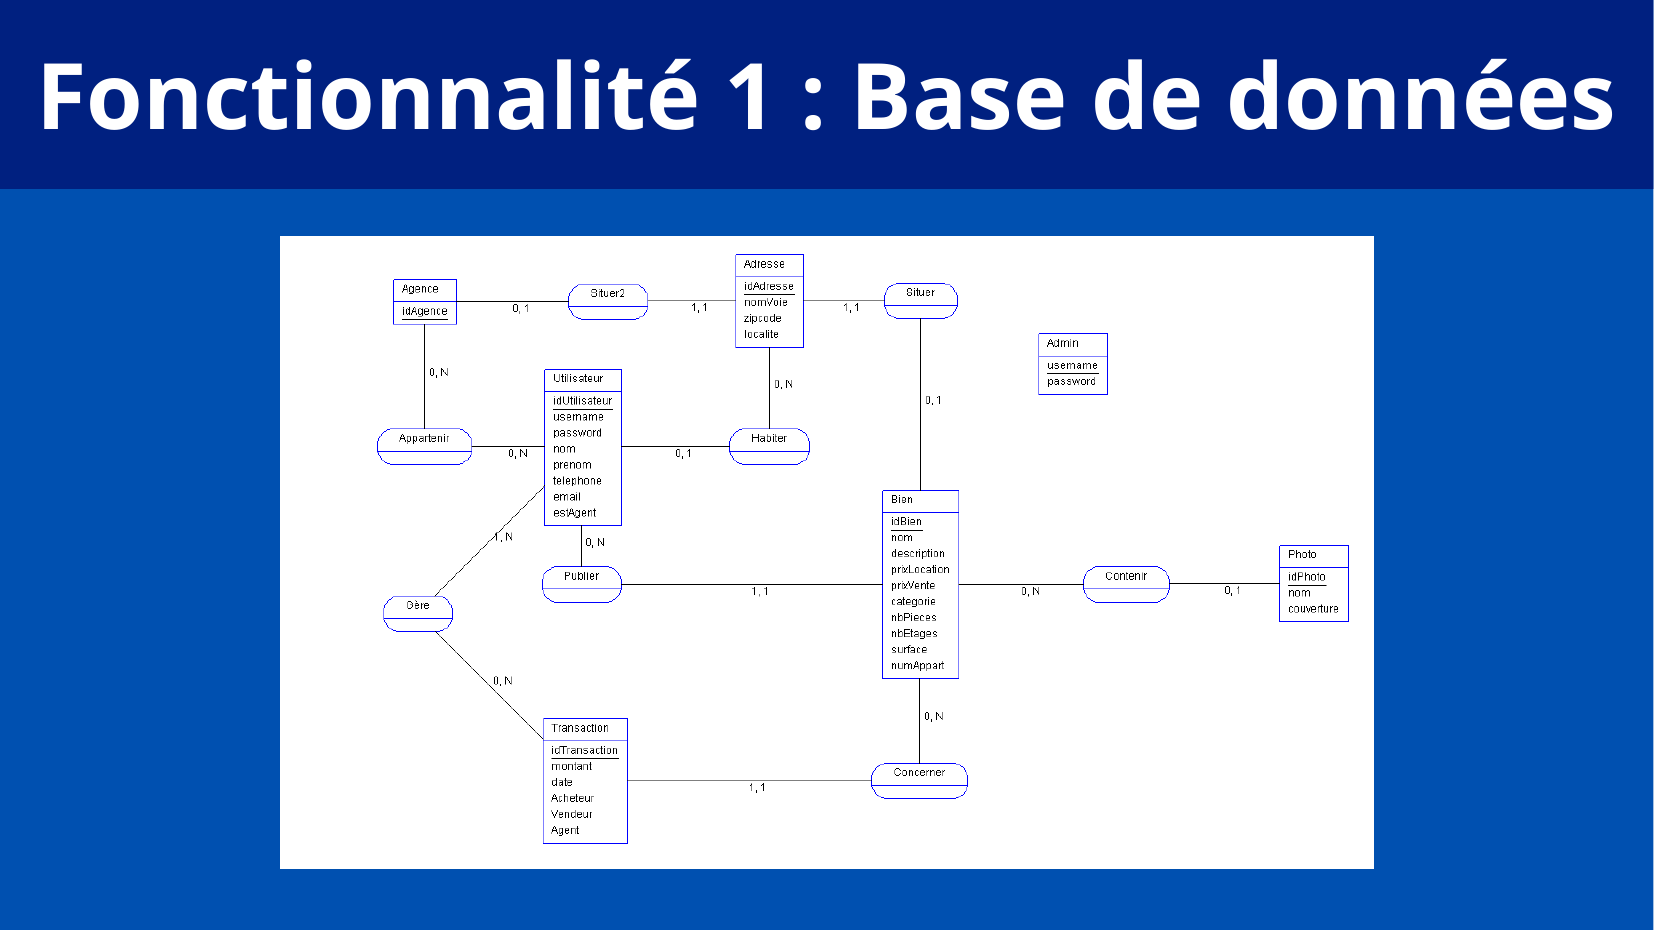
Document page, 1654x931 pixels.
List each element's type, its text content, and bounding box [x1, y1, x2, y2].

title Fonctionnalité 1 : Base de données [0, 0, 1654, 189]
picture [280, 236, 1374, 869]
